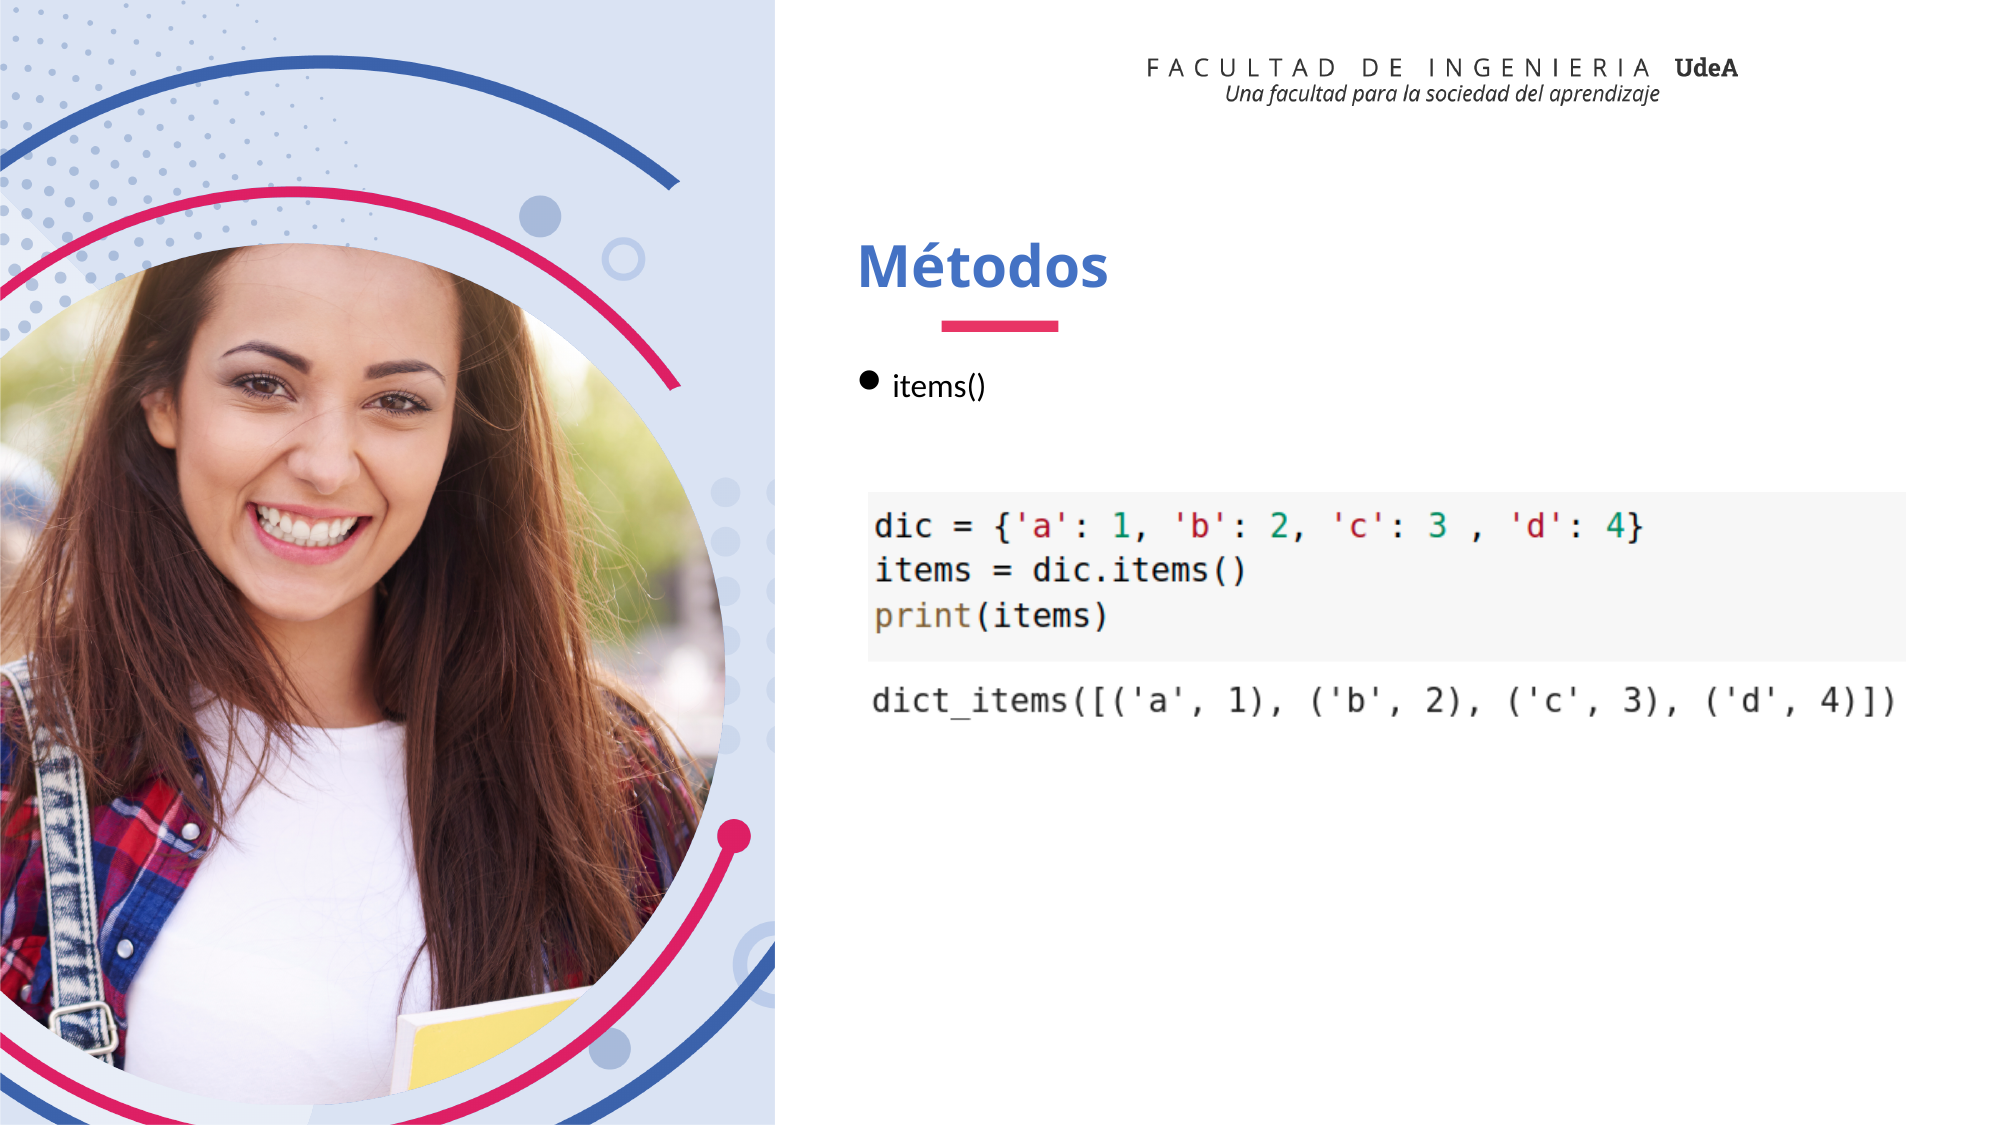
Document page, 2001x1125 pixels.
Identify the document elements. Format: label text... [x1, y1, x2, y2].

text_box items() [842, 357, 1818, 412]
picture [0, 0, 775, 1125]
picture [868, 492, 1906, 739]
text_box Métodos [842, 212, 1738, 324]
picture [1148, 57, 1738, 106]
